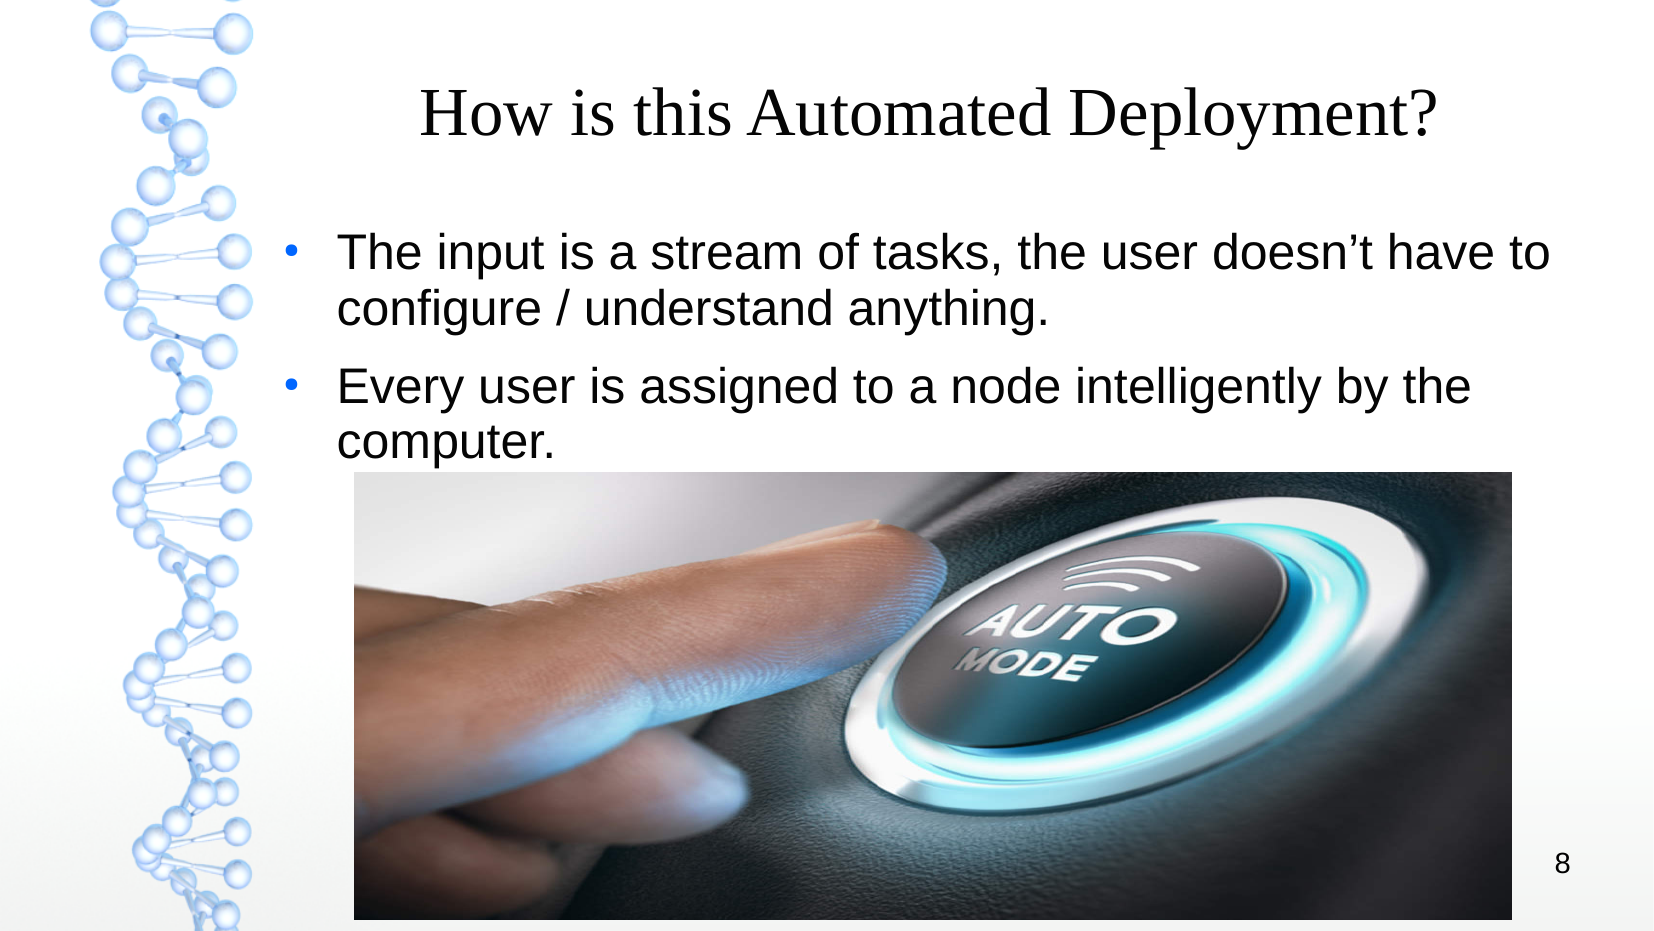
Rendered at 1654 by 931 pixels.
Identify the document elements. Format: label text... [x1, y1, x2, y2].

title How is this Automated Deployment? [265, 35, 1595, 189]
picture [0, 0, 1654, 931]
list The input is a stream of tasks, the user doesn’t have to configure / understand anything. Every user is assigned to a node intelligently by the computer. [265, 224, 1595, 764]
